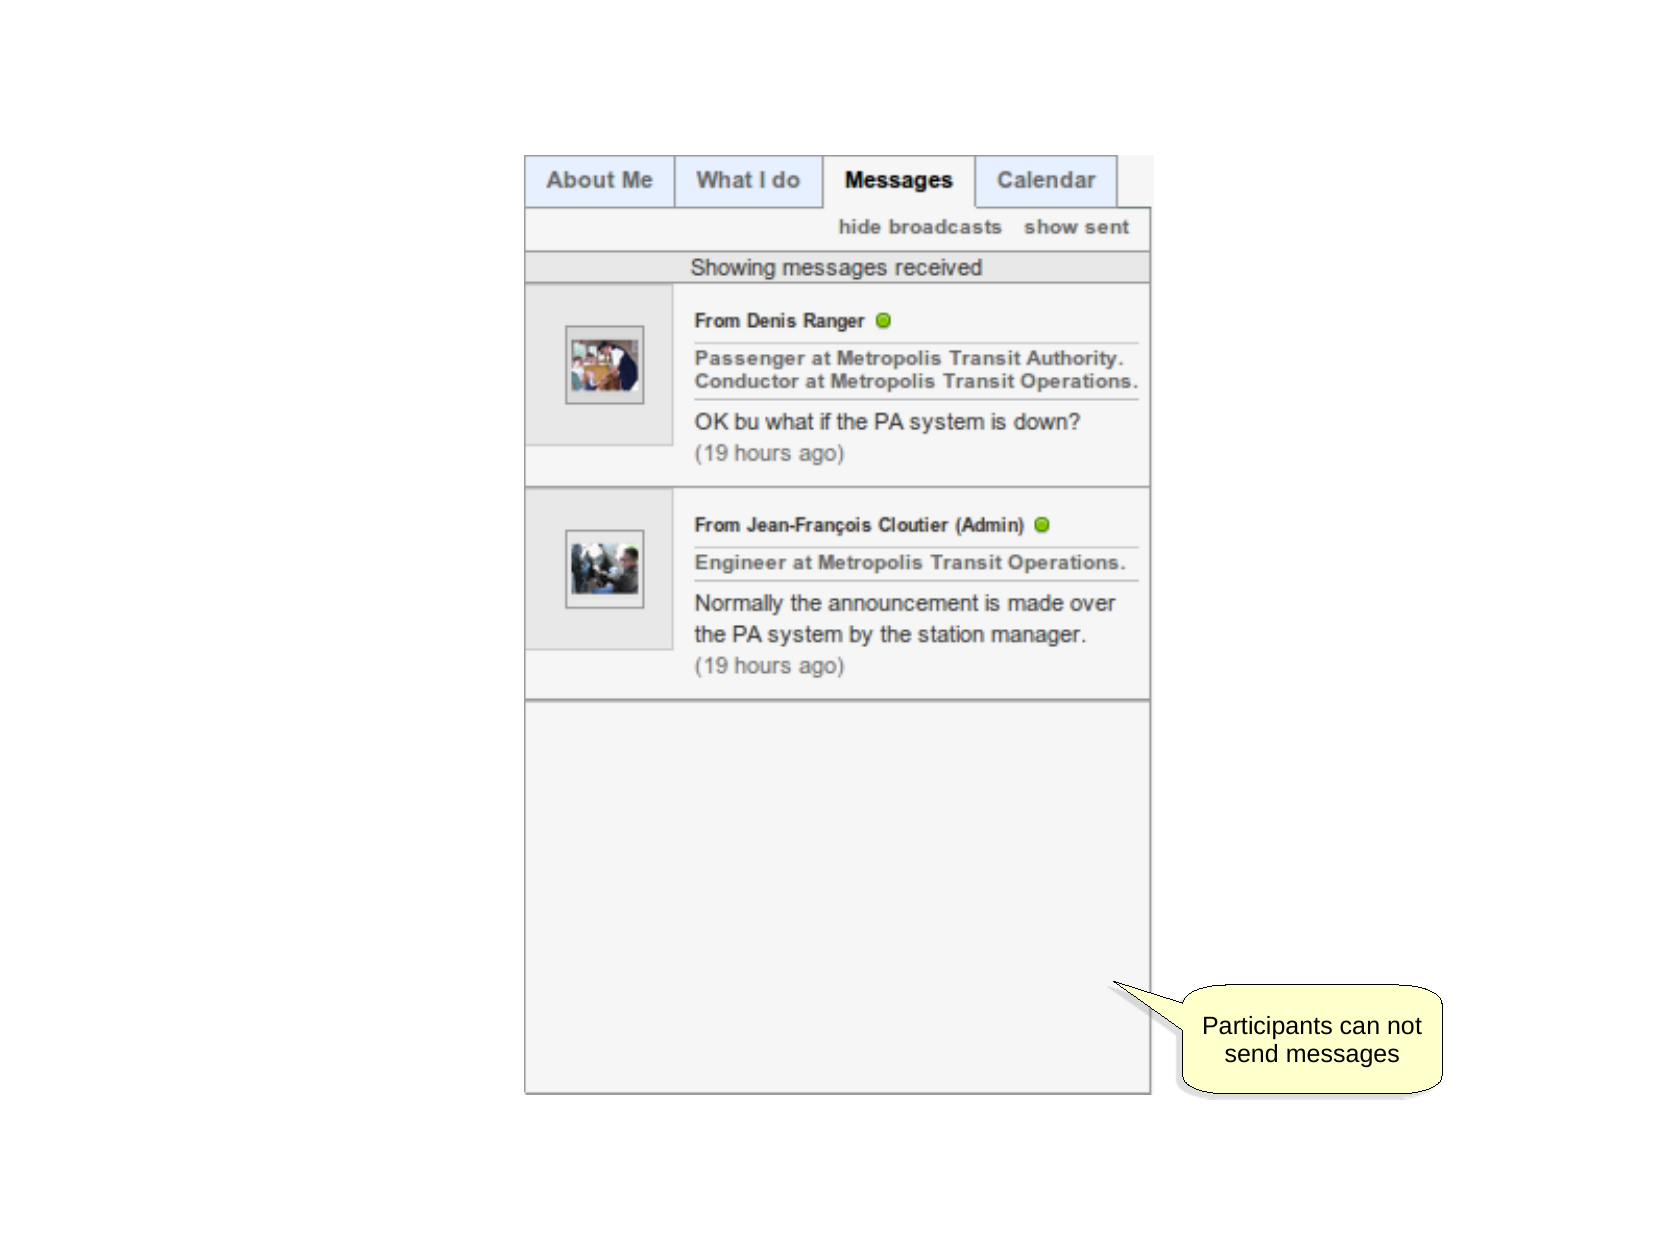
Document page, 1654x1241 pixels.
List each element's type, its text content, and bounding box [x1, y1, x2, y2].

picture [524, 155, 1154, 1095]
text_box Participants can not send messages [1113, 981, 1443, 1094]
